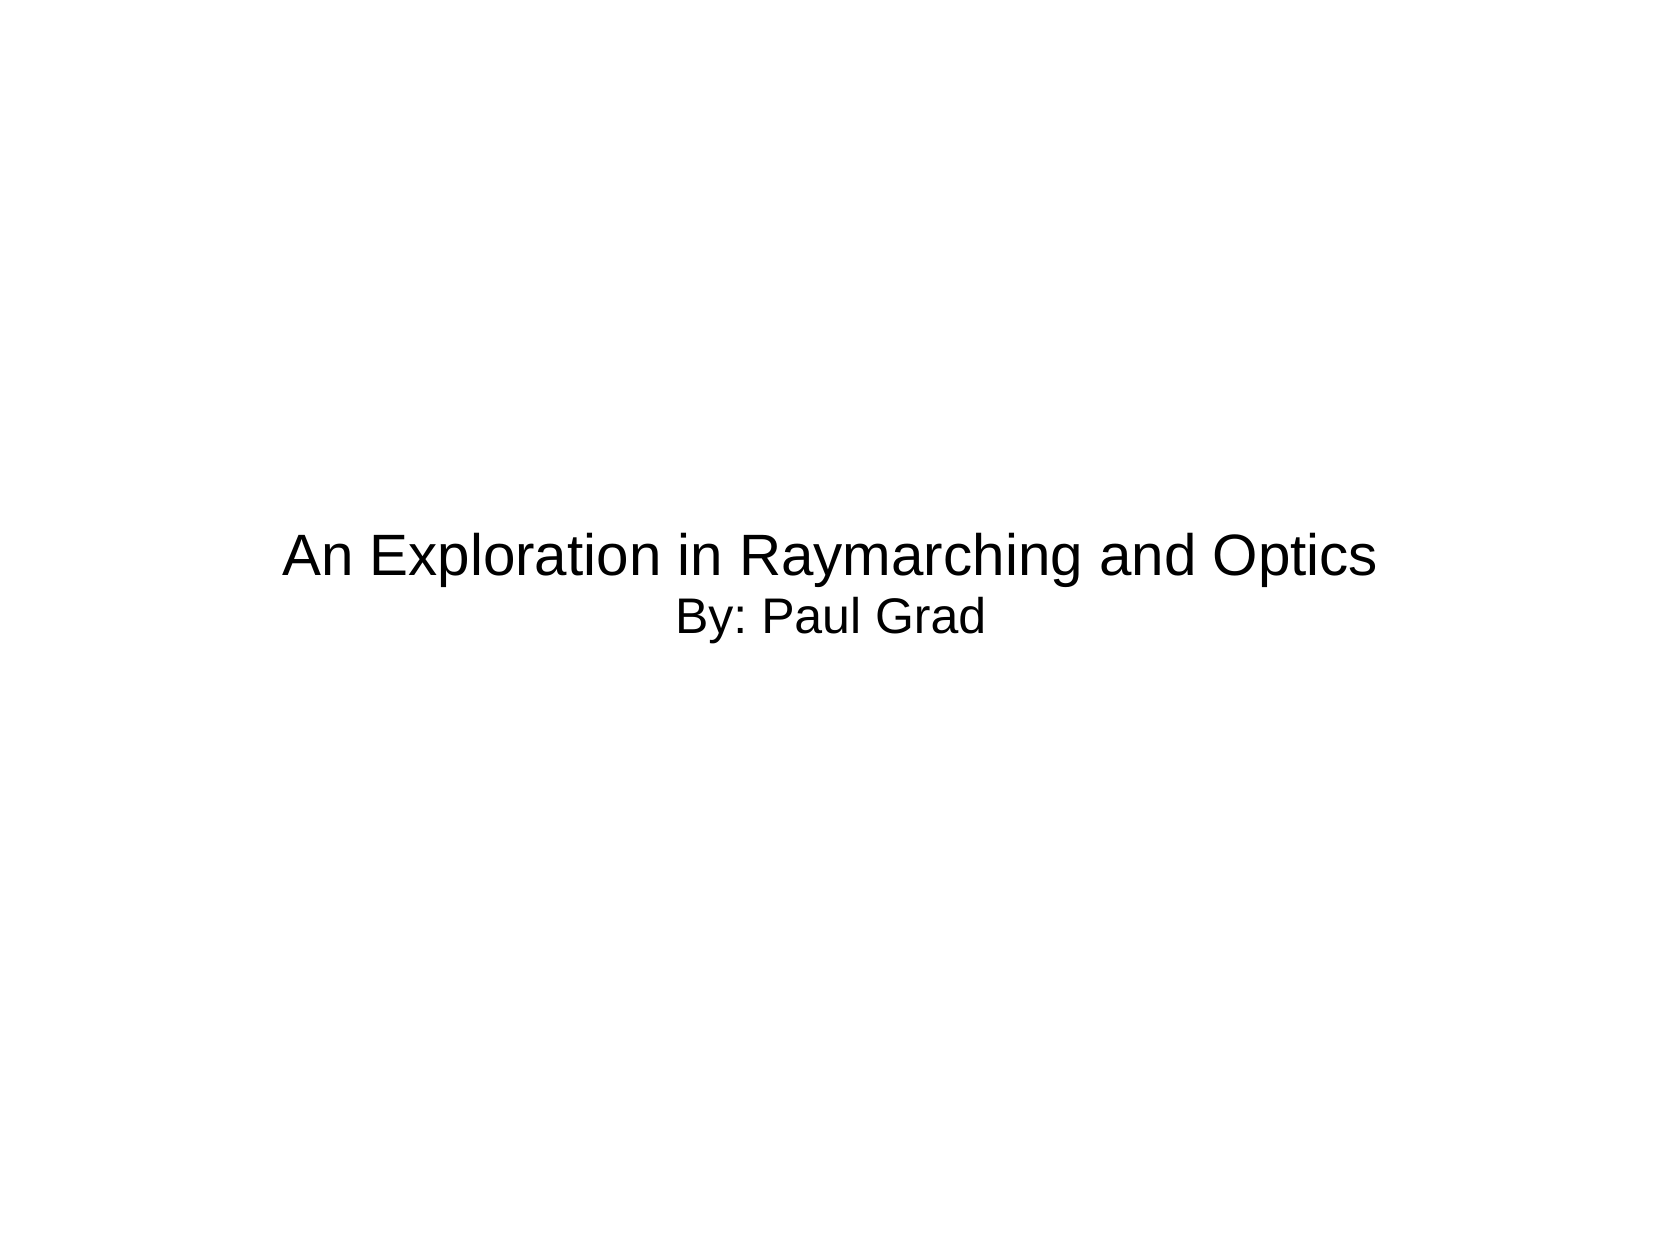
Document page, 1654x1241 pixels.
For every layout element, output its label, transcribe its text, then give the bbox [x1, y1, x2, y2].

title An Exploration in Raymarching and Optics By: Paul Grad [86, 480, 1576, 688]
